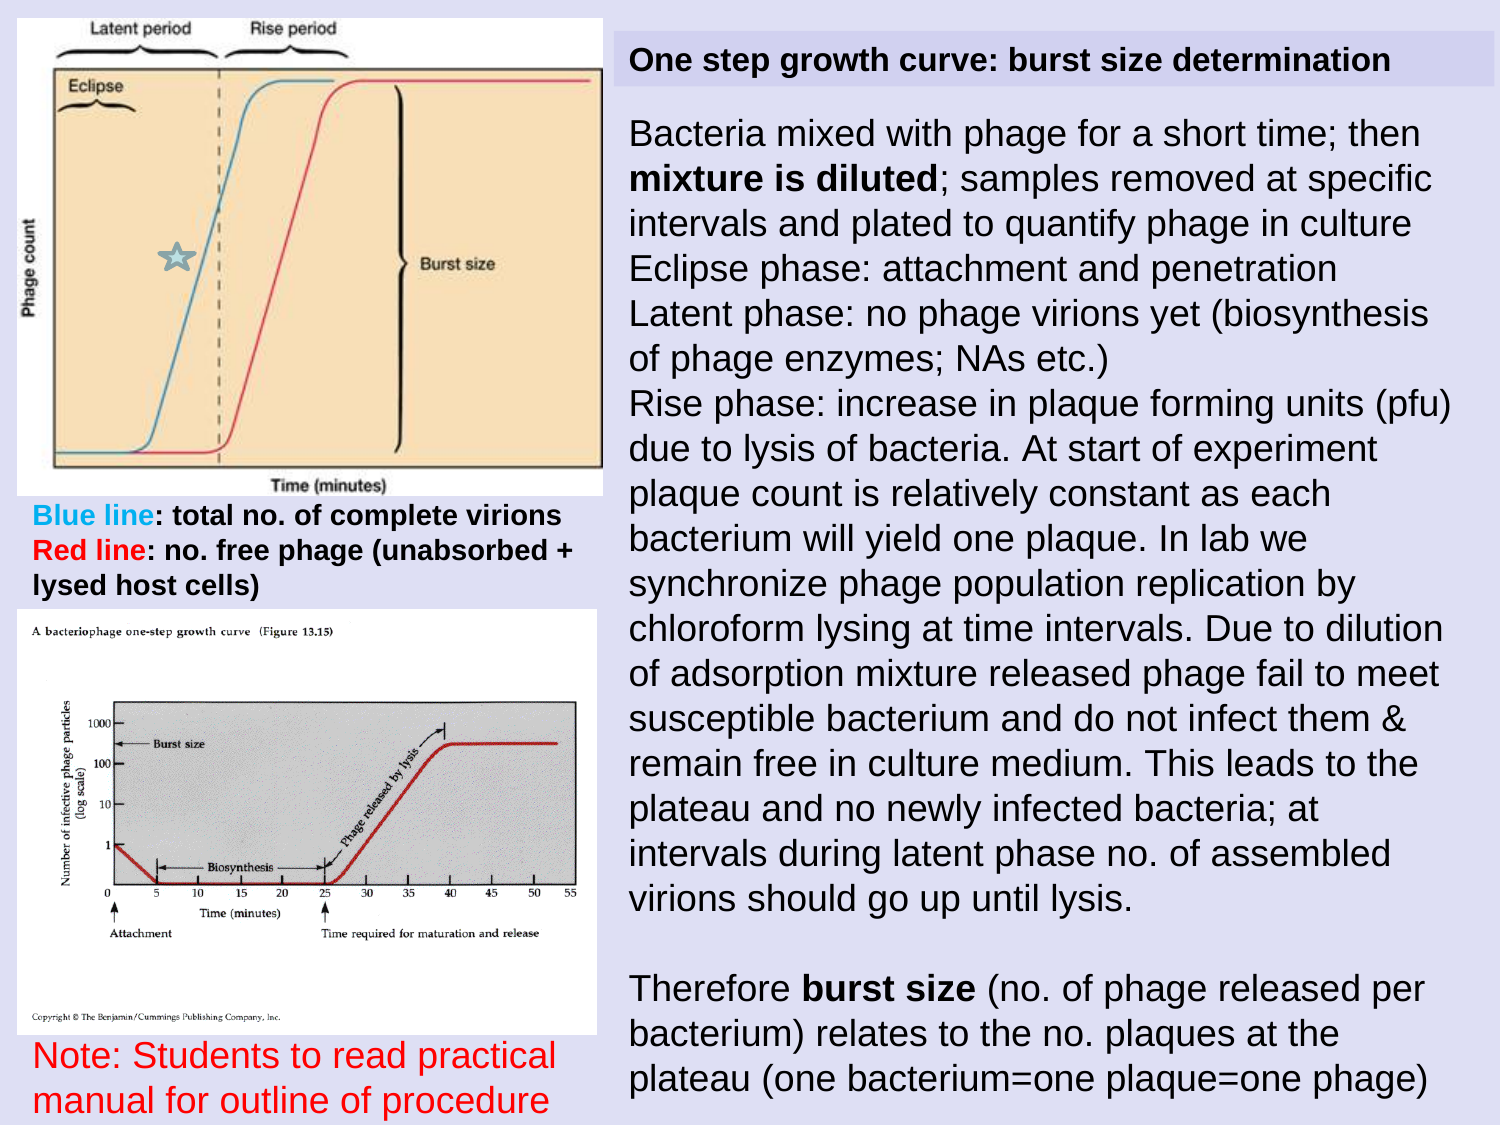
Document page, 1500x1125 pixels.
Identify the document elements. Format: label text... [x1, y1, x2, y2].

picture [17, 609, 597, 1023]
text_box [159, 243, 195, 270]
text_box One step growth curve: burst size determination [613, 30, 1495, 87]
text_box Note: Students to read practical manual for outline of procedure [17, 1023, 603, 1125]
text_box Bacteria mixed with phage for a short time; then mixture is diluted; samples removed at specific intervals and plated to quantify phage in culture Eclipse phase: attachment and penetration Latent phase: no phage virions yet (biosynthesis of phage enzymes; NAs etc.) Rise phase: increase in plaque forming units (pfu) due to lysis of bacteria. At start of experiment plaque count is relatively constant as each bacterium will yield one plaque. In lab we synchronize phage population replication by chloroform lysing at time intervals. Due to dilution of adsorption mixture released phage fail to meet susceptible bacterium and do not infect them & remain free in culture medium. This leads to the plateau and no newly infected bacteria; at intervals during latent phase no. of assembled virions should go up until lysis. Therefore burst size (no. of phage released per bacterium) relates to the no. plaques at the plateau (one bacterium=one plaque=one phage) [613, 101, 1483, 1108]
picture [17, 18, 603, 488]
text_box Blue line: total no. of complete virions Red line: no. free phage (unabsorbed + lysed host cells) [17, 488, 603, 609]
